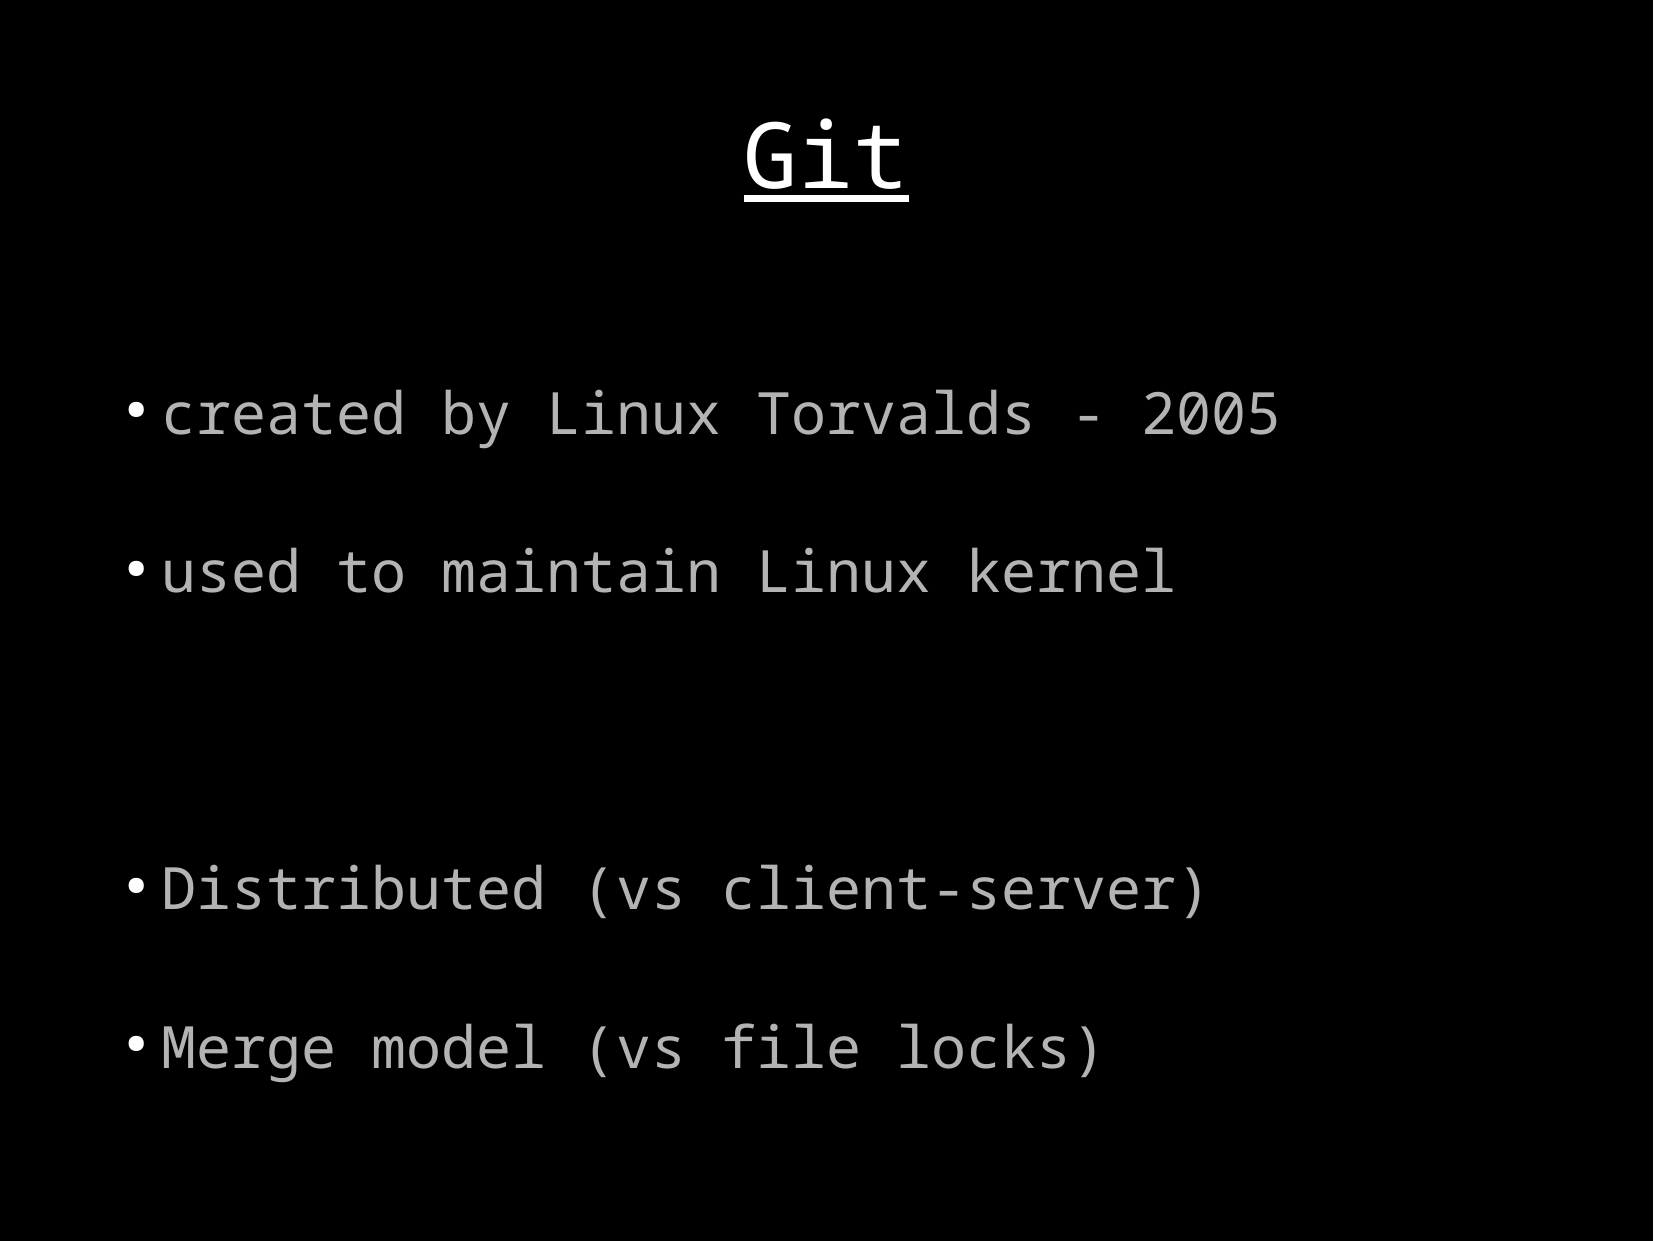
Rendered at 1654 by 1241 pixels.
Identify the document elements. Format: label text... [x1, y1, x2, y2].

title Git [82, 49, 1571, 257]
table_header created by Linux Torvalds - 2005 used to maintain Linux kernel Distributed (vs client-server) Merge model (vs file locks) [111, 285, 1531, 1096]
table_header [1531, 285, 1566, 1096]
